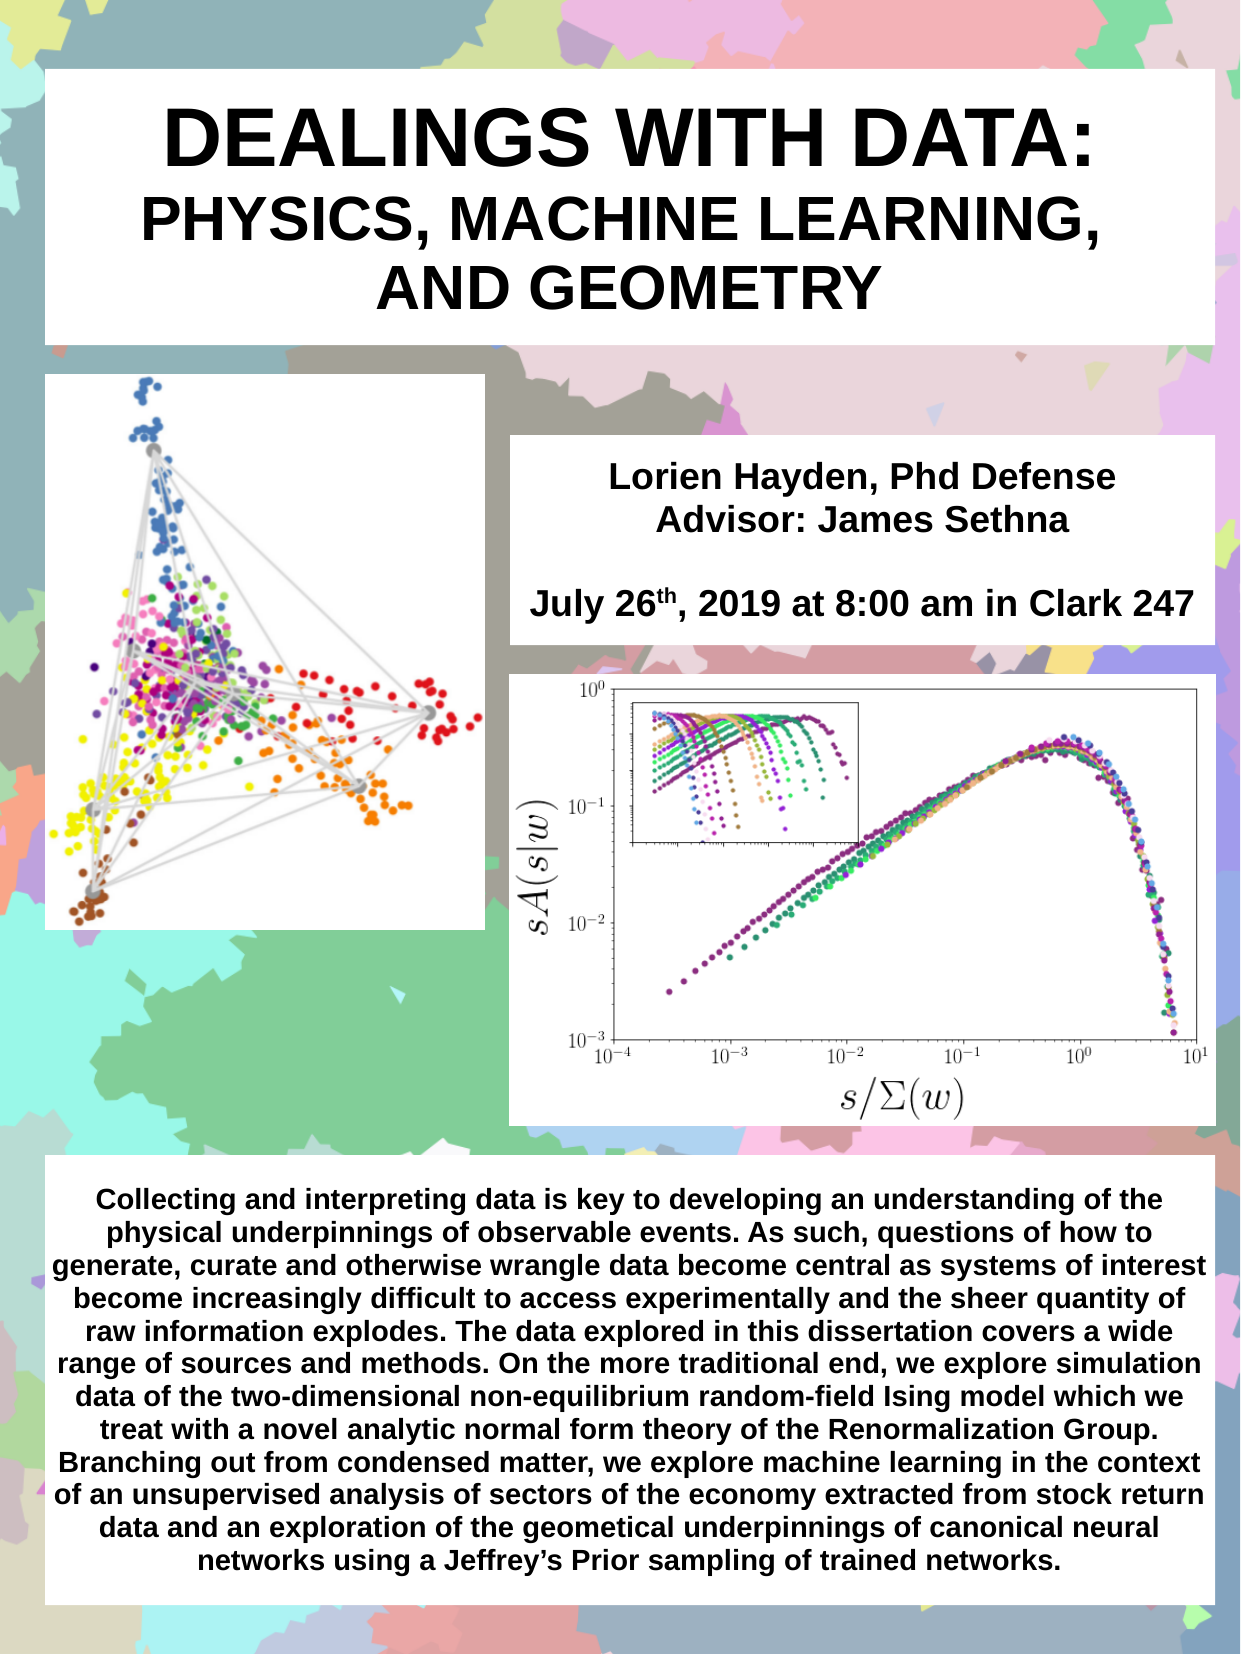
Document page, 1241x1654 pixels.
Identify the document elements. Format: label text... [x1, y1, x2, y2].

text_box Lorien Hayden, Phd Defense Advisor: James Sethna July 26th, 2019 at 8:00 am in Clark 247 [510, 435, 1216, 646]
title DEALINGS WITH DATA: PHYSICS, MACHINE LEARNING, AND GEOMETRY [45, 68, 1216, 346]
subtitle Collecting and interpreting data is key to developing an understanding of the physical underpinnings of observable events. As such, questions of how to generate, curate and otherwise wrangle data become central as systems of interest become increasingly difficult to access experimentally and the sheer quantity of raw information explodes. The data explored in this dissertation covers a wide range of sources and methods. On the more traditional end, we explore simulation data of the two-dimensional non-equilibrium random-field Ising model which we treat with a novel analytic normal form theory of the Renormalization Group. Branching out from condensed matter, we explore machine learning in the context of an unsupervised analysis of sectors of the economy extracted from stock return data and an exploration of the geometical underpinnings of canonical neural networks using a Jeffrey’s Prior sampling of trained networks. [45, 1155, 1216, 1606]
picture [0, 0, 1241, 1654]
